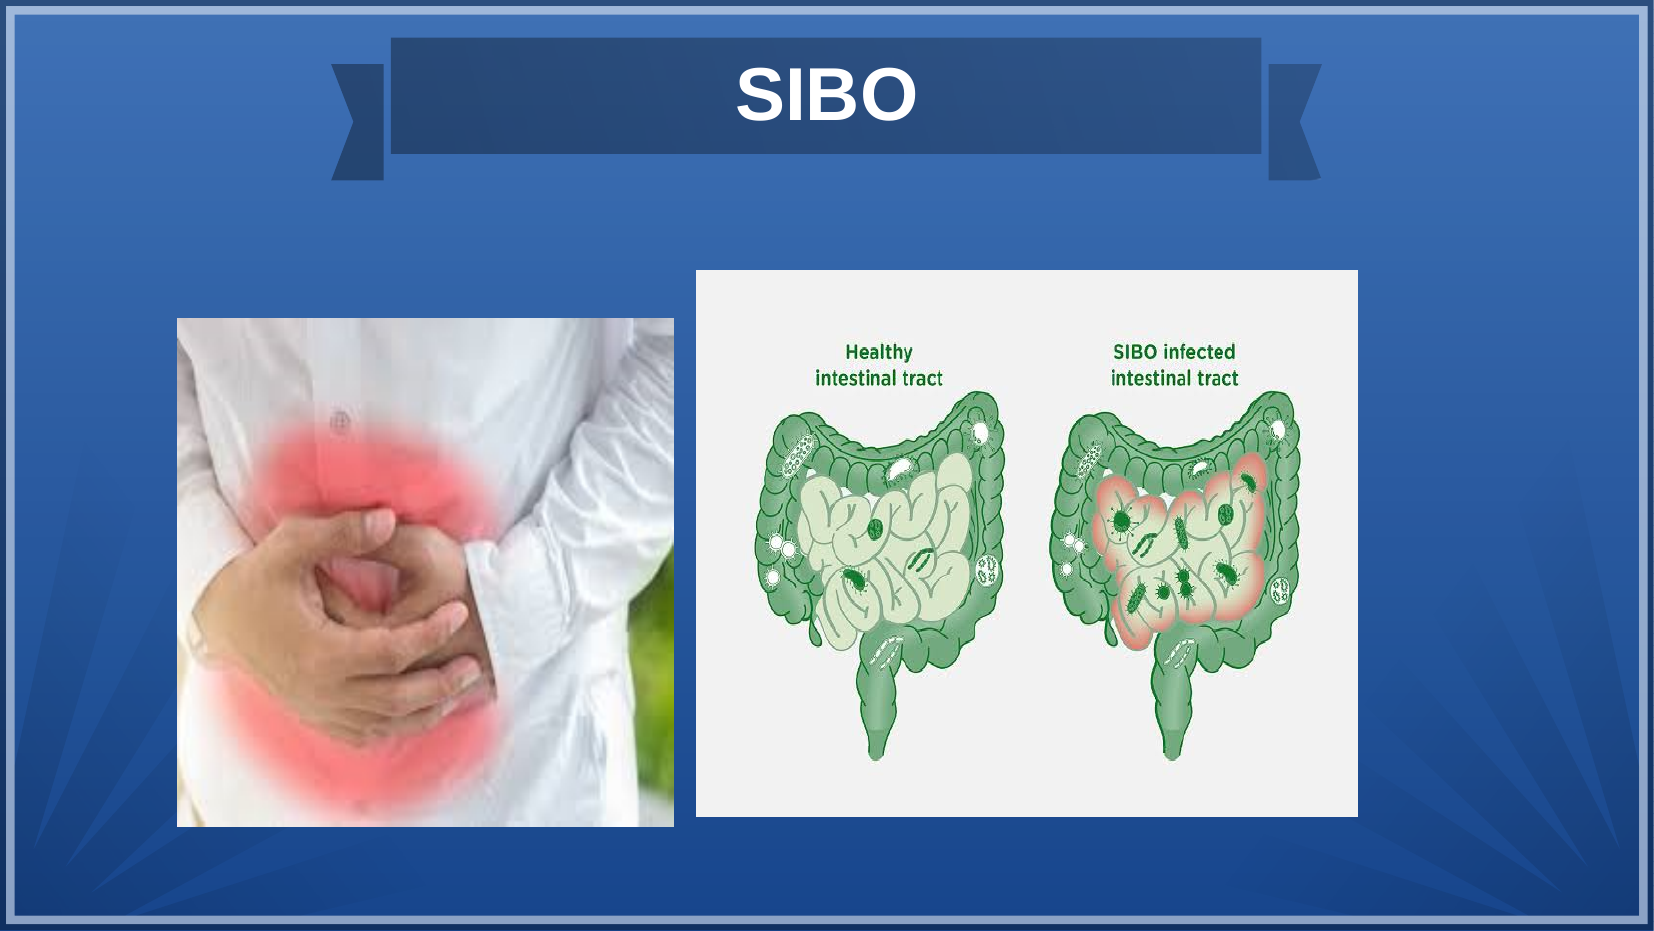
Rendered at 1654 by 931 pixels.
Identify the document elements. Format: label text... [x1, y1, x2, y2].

title SIBO [389, 17, 1264, 172]
picture [696, 270, 1358, 817]
picture [177, 318, 674, 827]
